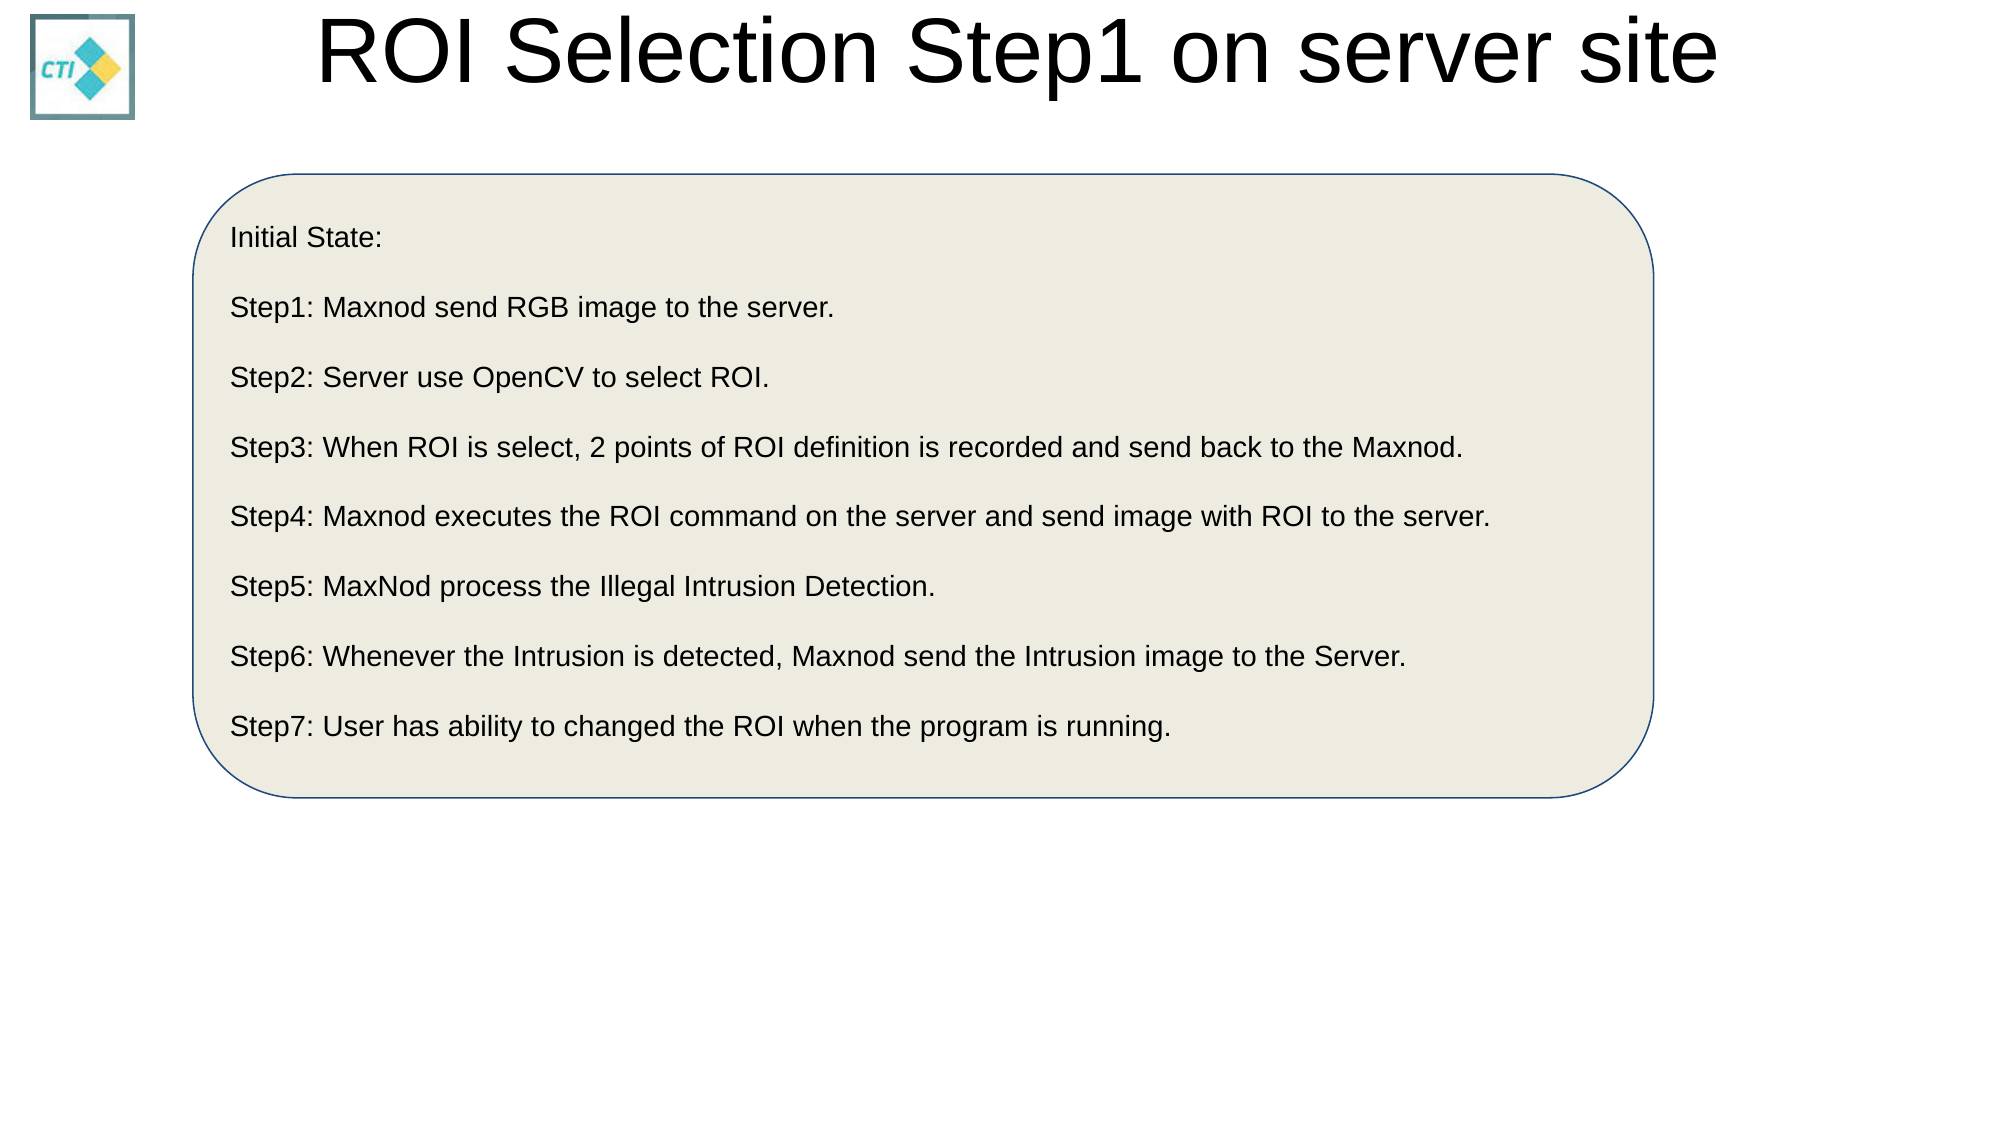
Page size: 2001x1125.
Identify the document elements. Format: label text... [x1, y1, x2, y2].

text_box [228, 772, 1619, 798]
text_box [192, 215, 214, 757]
text_box [225, 195, 1622, 203]
text_box Initial State: Step1: Maxnod send RGB image to the server. Step2: Server use OpenCV to select ROI. Step3: When ROI is select, 2 points of ROI definition is recorded and send back to the Maxnod. Step4: Maxnod executes the ROI command on the server and send image with ROI to the server. Step5: MaxNod process the Illegal Intrusion Detection. Step6: Whenever the Intrusion is detected, Maxnod send the Intrusion image to the Server. Step7: User has ability to changed the ROI when the program is running. [214, 203, 1654, 772]
text_box ROI Selection Step1 on server site [0, 7, 1907, 195]
